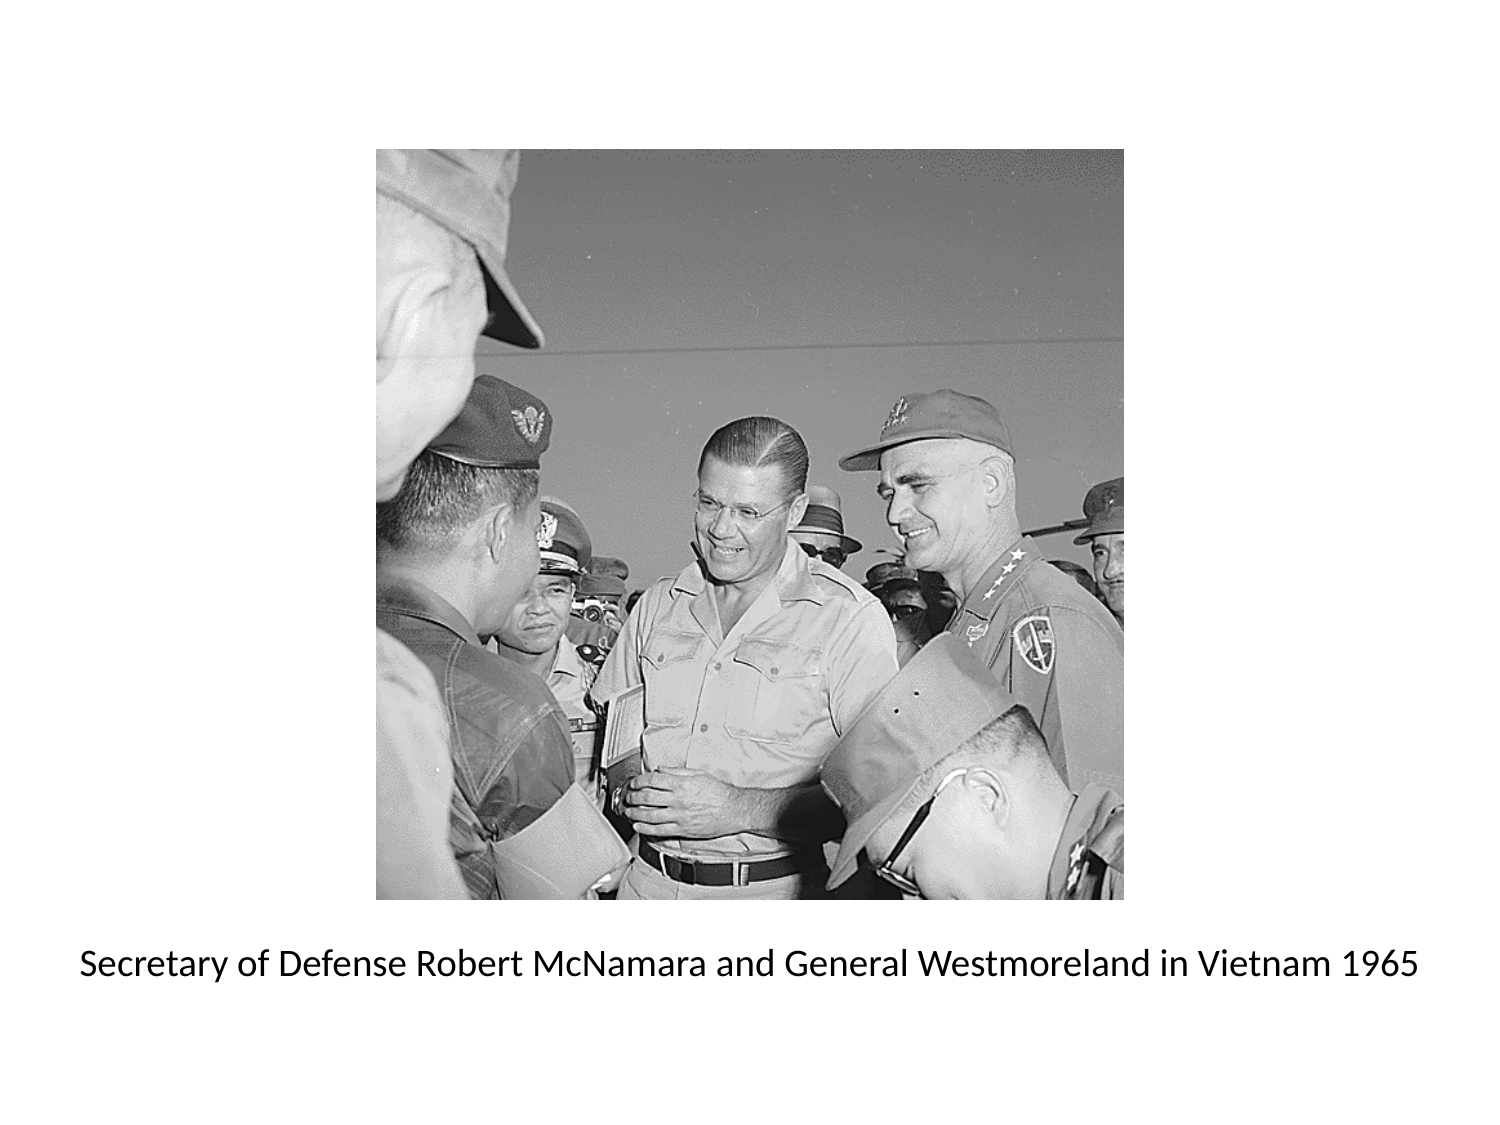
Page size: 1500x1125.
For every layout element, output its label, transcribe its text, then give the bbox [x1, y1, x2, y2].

picture [376, 149, 1124, 900]
text_box Secretary of Defense Robert McNamara and General Westmoreland in Vietnam 1965 [64, 929, 1436, 992]
